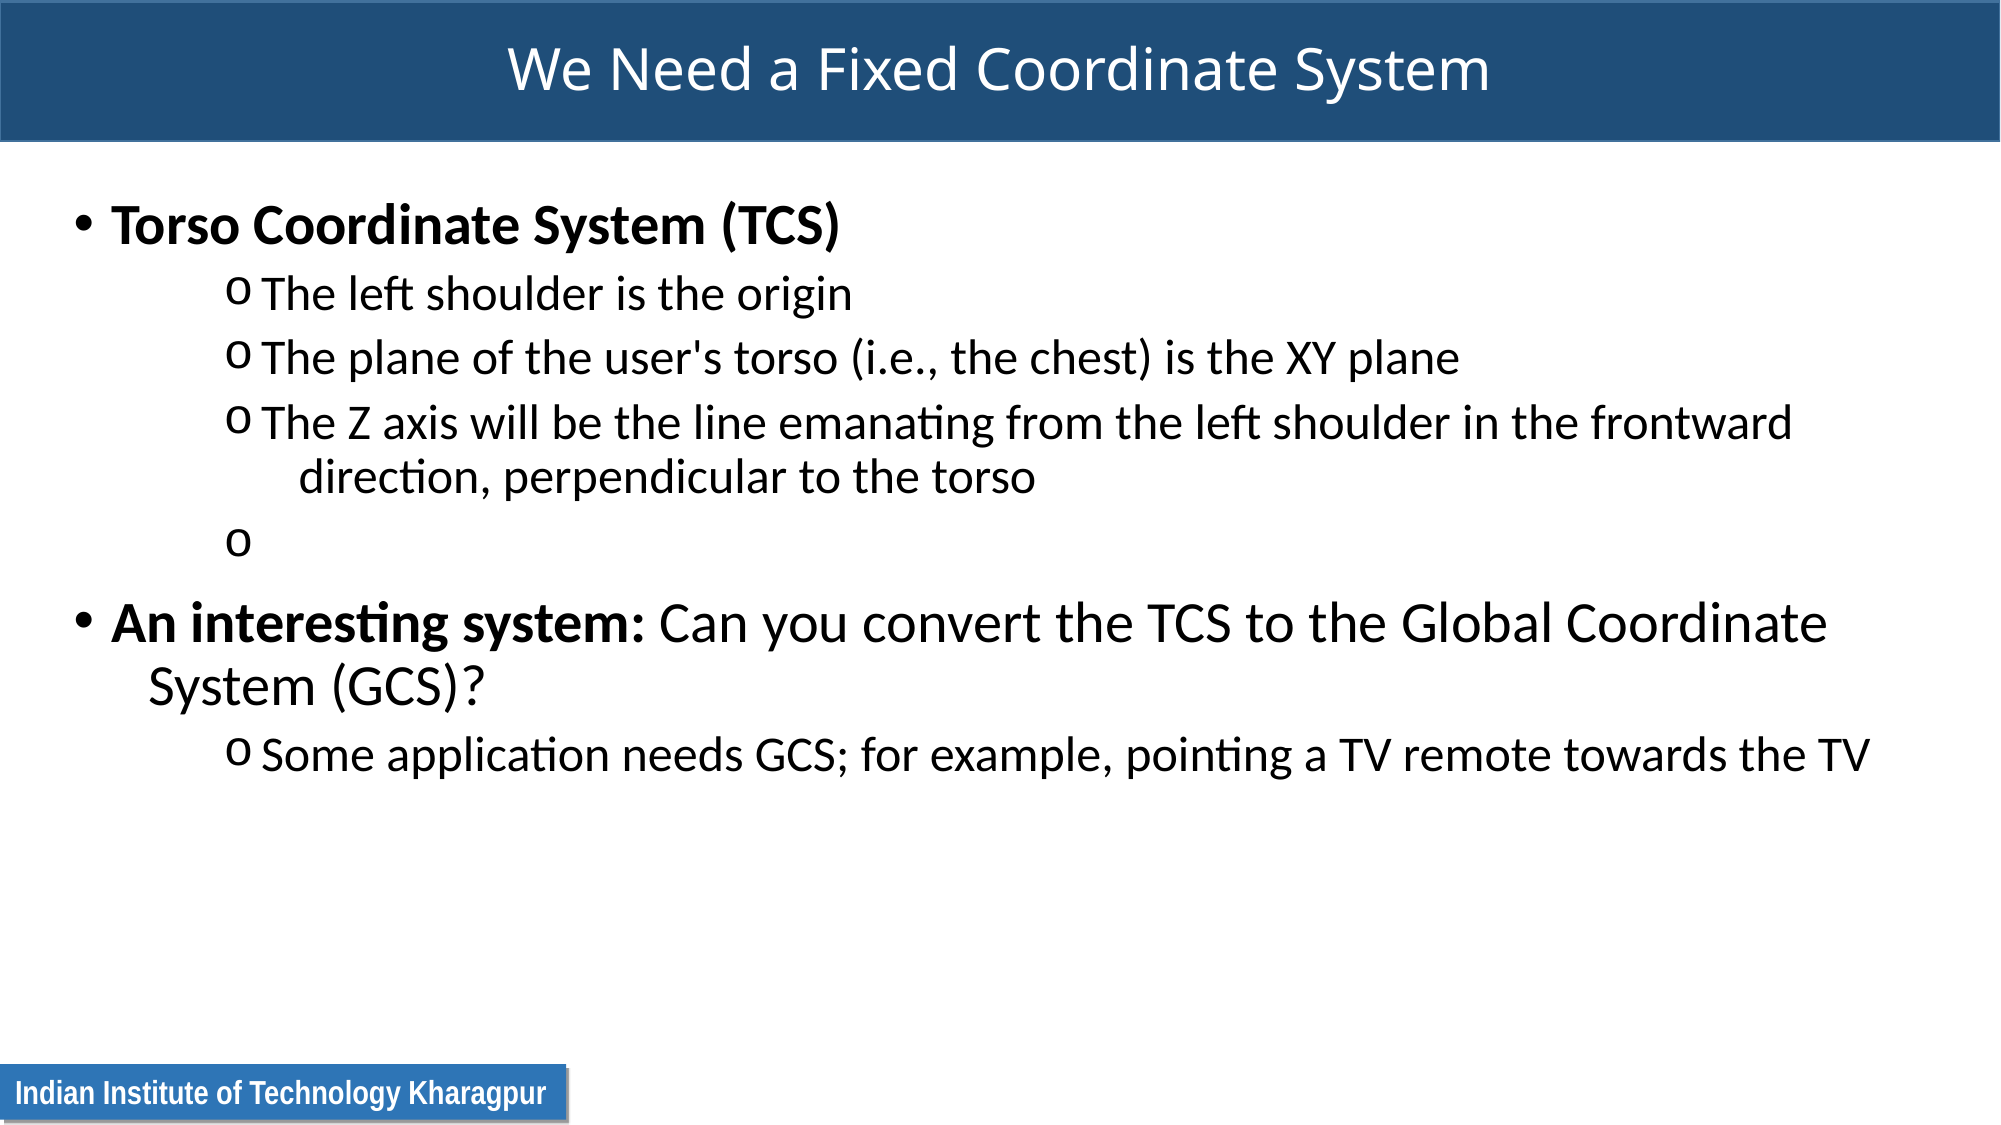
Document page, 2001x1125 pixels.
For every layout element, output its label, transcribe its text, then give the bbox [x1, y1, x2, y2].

title We Need a Fixed Coordinate System [0, 1, 2000, 141]
list Torso Coordinate System (TCS) The left shoulder is the origin The plane of the user's torso (i.e., the chest) is the XY plane The Z axis will be the line emanating from the left shoulder in the frontward direction, perpendicular to the torso An interesting system: Can you convert the TCS to the Global Coordinate System (GCS)? Some application needs GCS; for example, pointing a TV remote towards the TV [58, 186, 1954, 1065]
